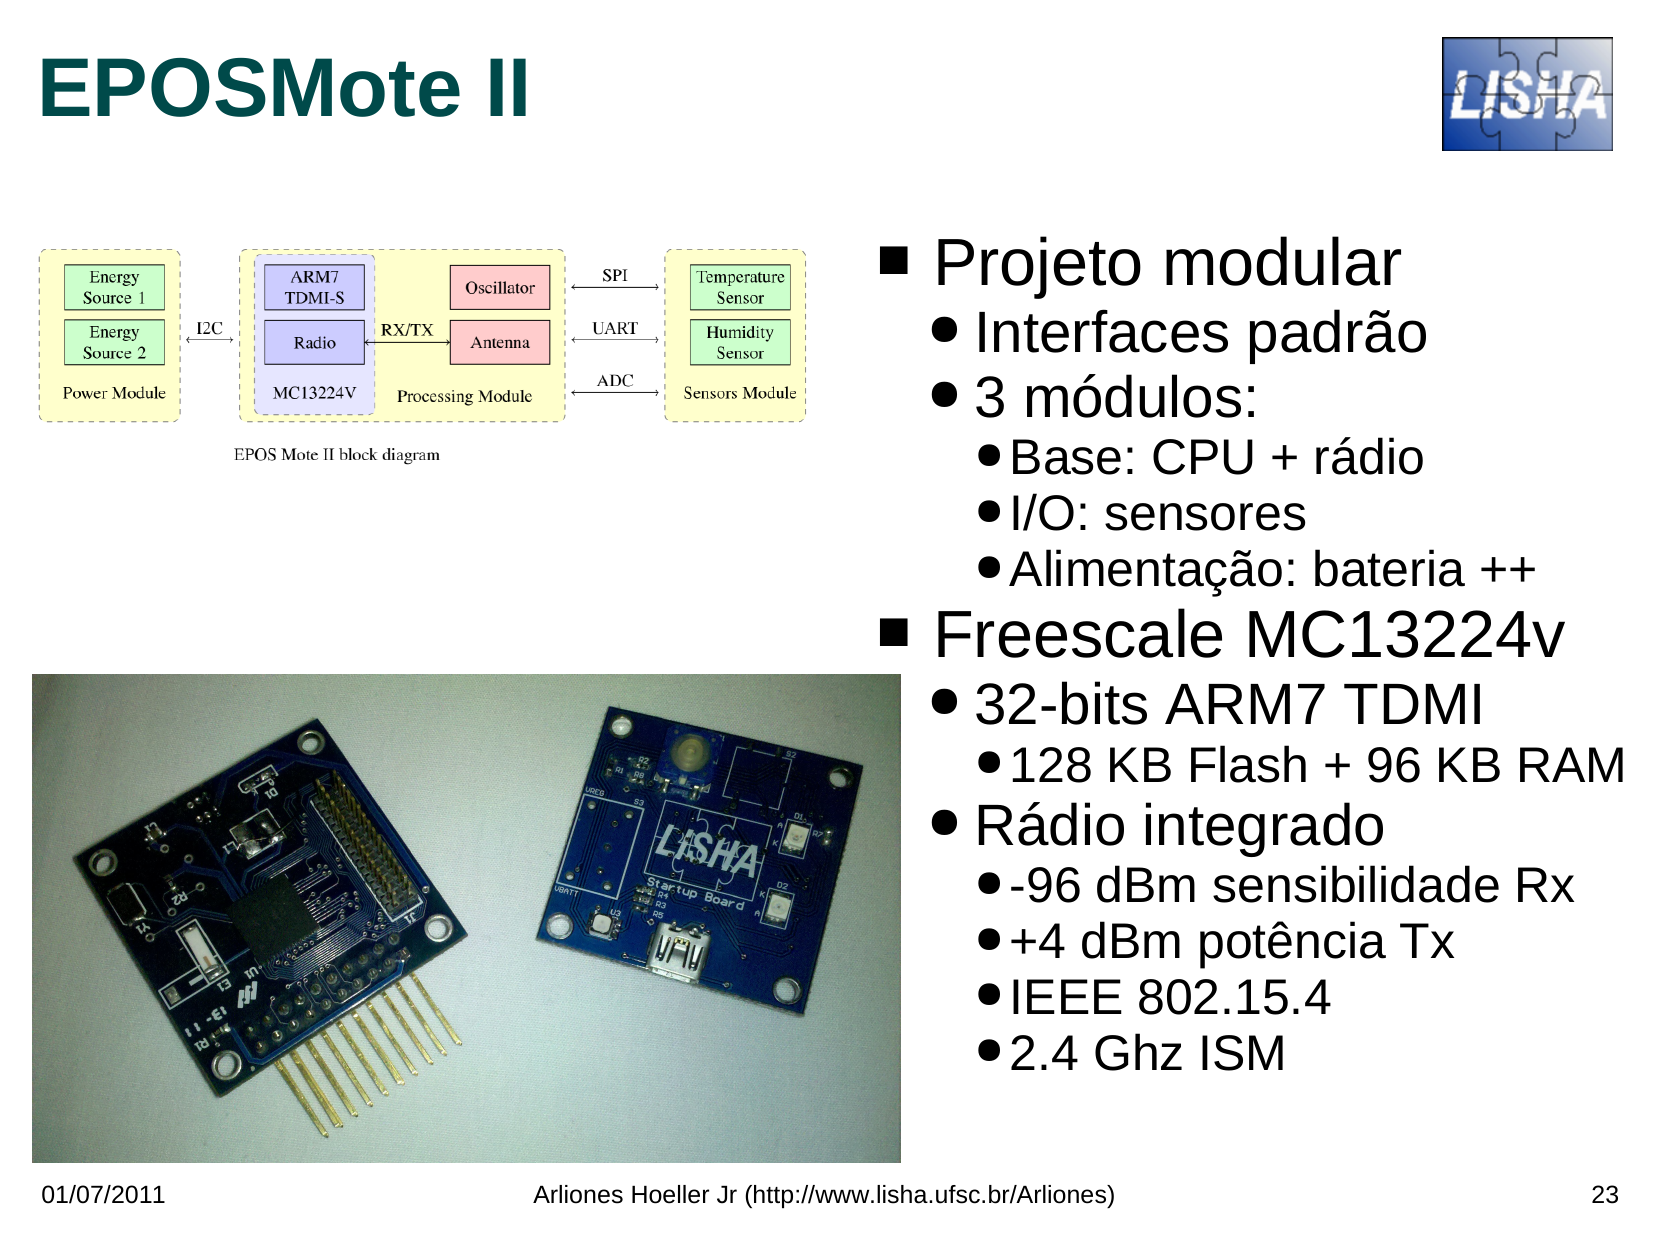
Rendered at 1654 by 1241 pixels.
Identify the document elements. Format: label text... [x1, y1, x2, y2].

title EPOSMote II [37, 37, 1426, 151]
picture [32, 674, 832, 1163]
picture [37, 249, 807, 465]
list Projeto modular Interfaces padrão 3 módulos: Base: CPU + rádio I/O: sensores Alimentação: bateria ++ Freescale MC13224v 32-bits ARM7 TDMI 128 KB Flash + 96 KB RAM Rádio integrado -96 dBm sensibilidade Rx +4 dBm potência Tx IEEE 802.15.4 2.4 Ghz ISM [832, 225, 1639, 1163]
picture [1442, 37, 1613, 151]
